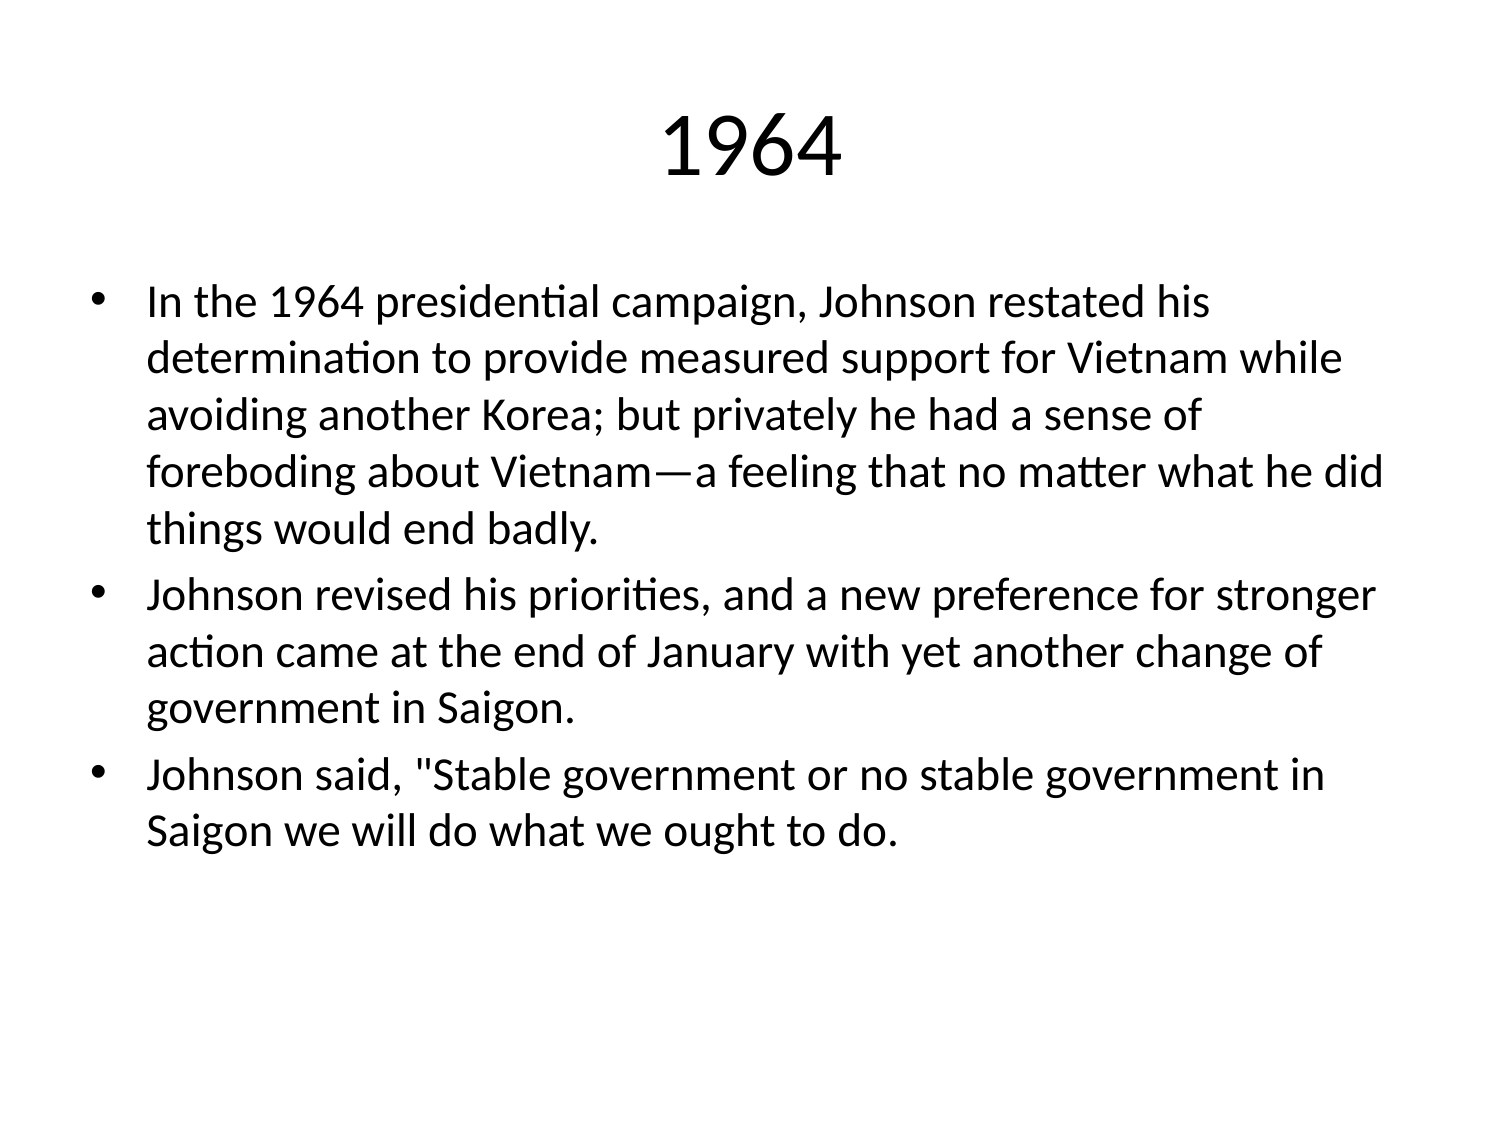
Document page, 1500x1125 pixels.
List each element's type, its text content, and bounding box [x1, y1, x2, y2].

list In the 1964 presidential campaign, Johnson restated his determination to provide measured support for Vietnam while avoiding another Korea; but privately he had a sense of foreboding about Vietnam—a feeling that no matter what he did things would end badly. Johnson revised his priorities, and a new preference for stronger action came at the end of January with yet another change of government in Saigon. Johnson said, "Stable government or no stable government in Saigon we will do what we ought to do. [75, 262, 1425, 1005]
title 1964 [75, 45, 1425, 233]
